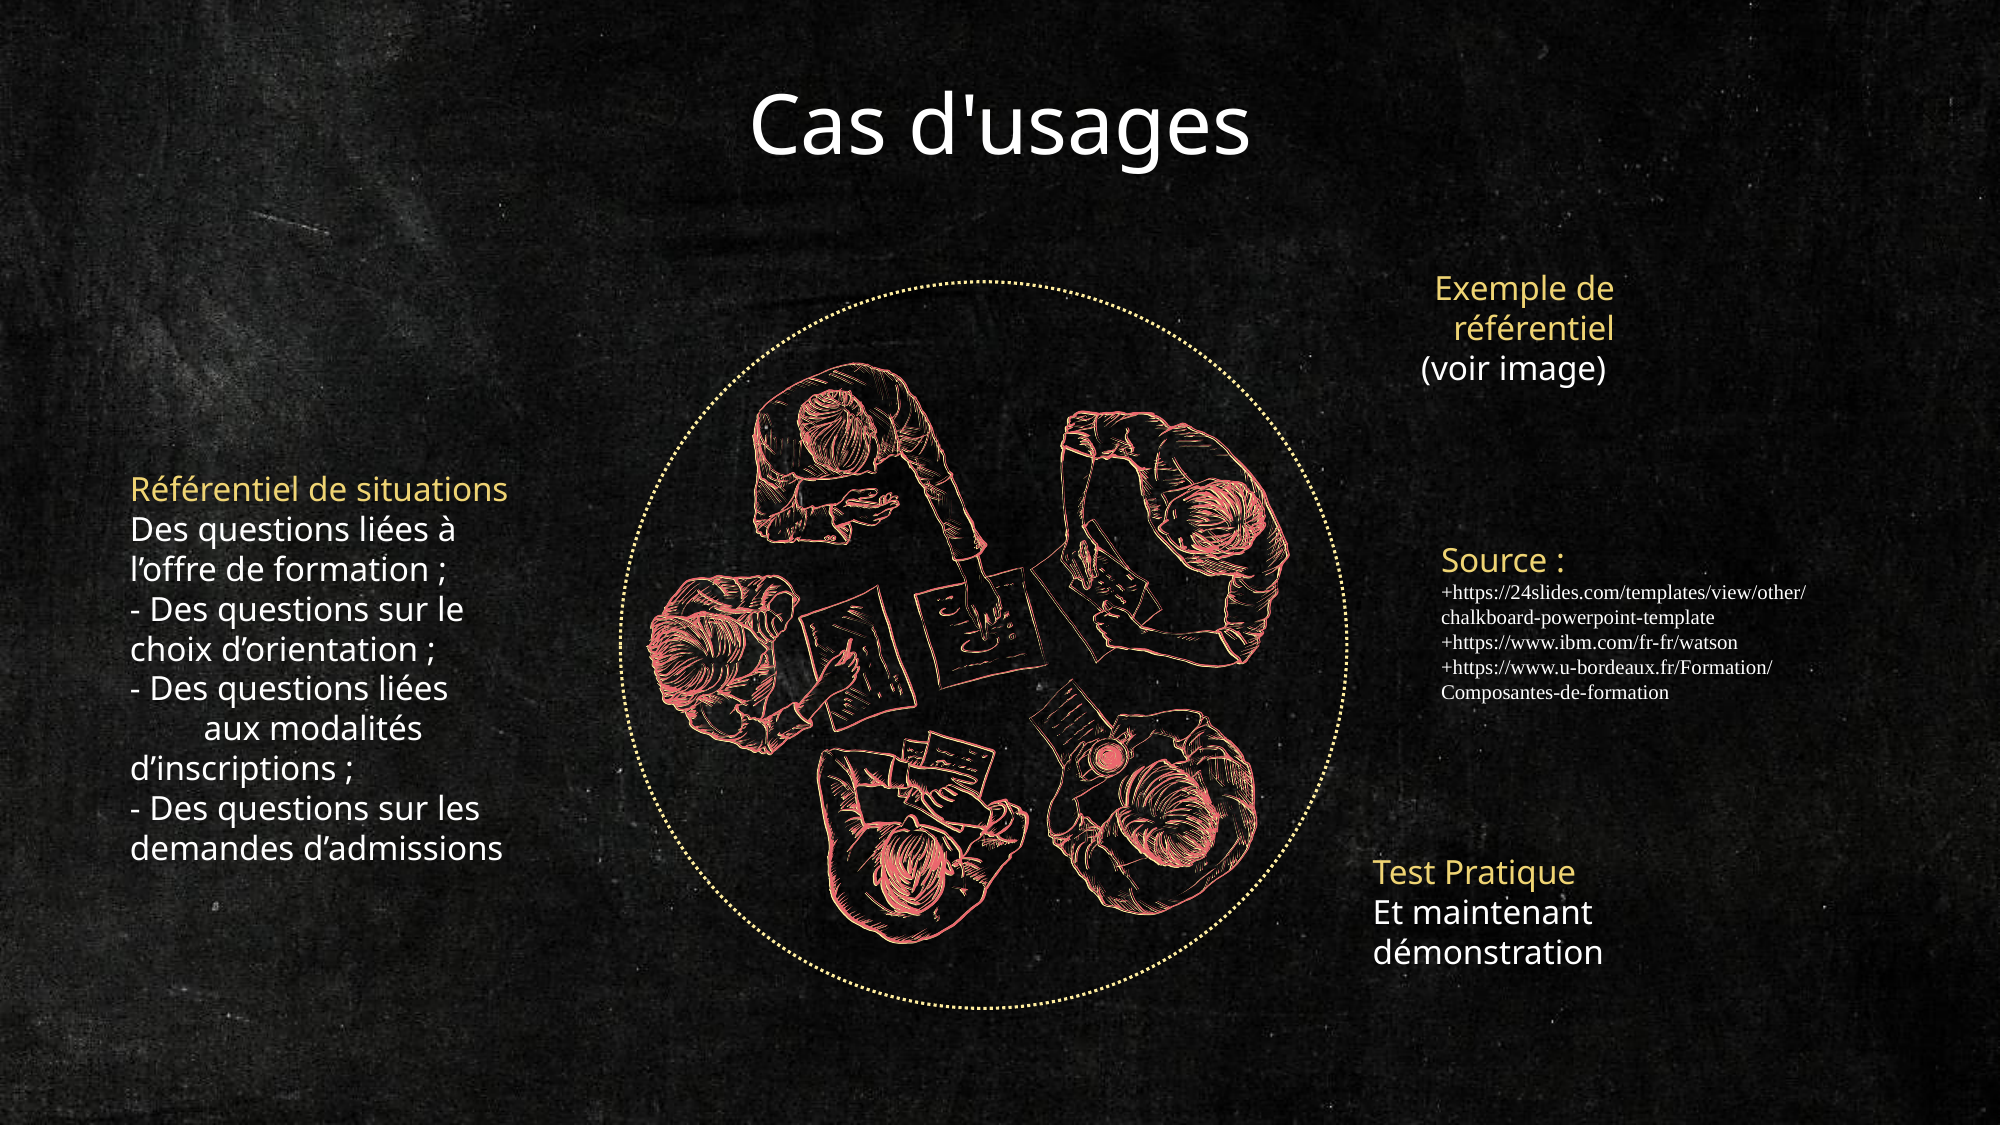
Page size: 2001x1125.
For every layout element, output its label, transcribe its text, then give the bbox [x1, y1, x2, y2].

picture [0, 0, 2000, 1125]
text_box Exemple de référentiel (voir image) [1334, 259, 1630, 395]
text_box Référentiel de situations Des questions liées à l’offre de formation ; - Des questions sur le choix d’orientation ; - Des questions liées aux modalités d’inscriptions ; - Des questions sur les demandes d’admissions [129, 460, 556, 875]
title Cas d'usages [66, 66, 1935, 189]
text_box Test Pratique Et maintenant démonstration [1372, 843, 1736, 979]
text_box Source : +https://24slides.com/templates/view/other/ chalkboard-powerpoint-template +https://www.ibm.com/fr-fr/watson +https://www.u-bordeaux.fr/Formation/Composantes-de-formation [1440, 531, 1878, 712]
